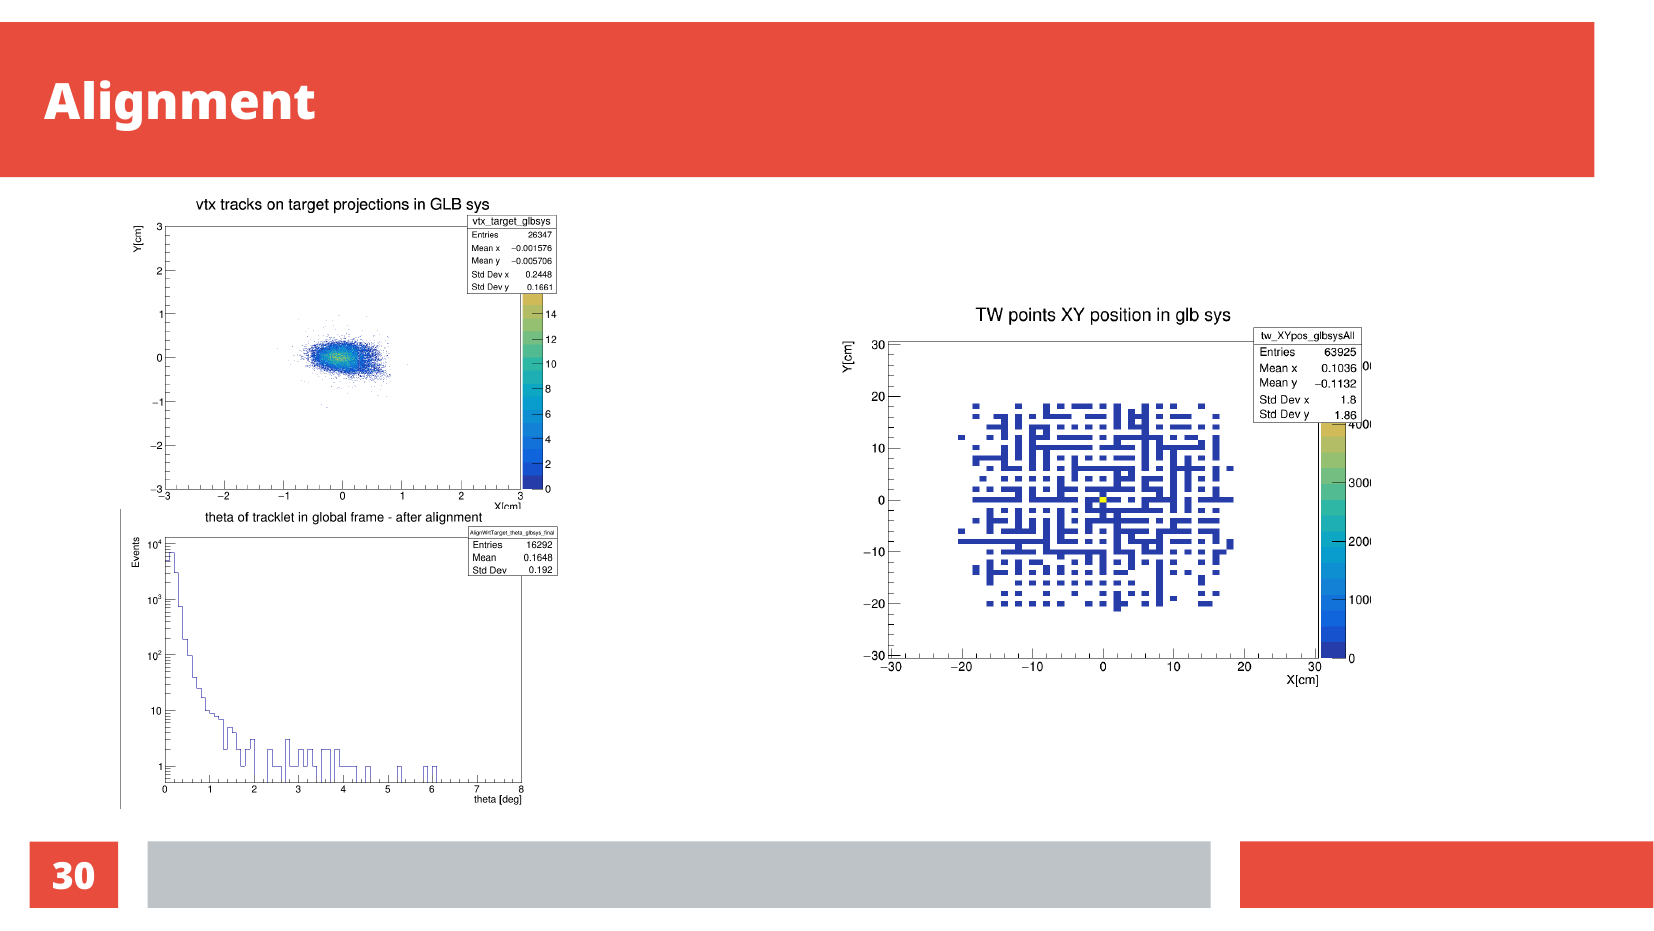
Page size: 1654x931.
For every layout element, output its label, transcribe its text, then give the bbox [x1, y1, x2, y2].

picture [120, 194, 564, 809]
title Alignment [44, 23, 1581, 135]
picture [838, 302, 1371, 697]
